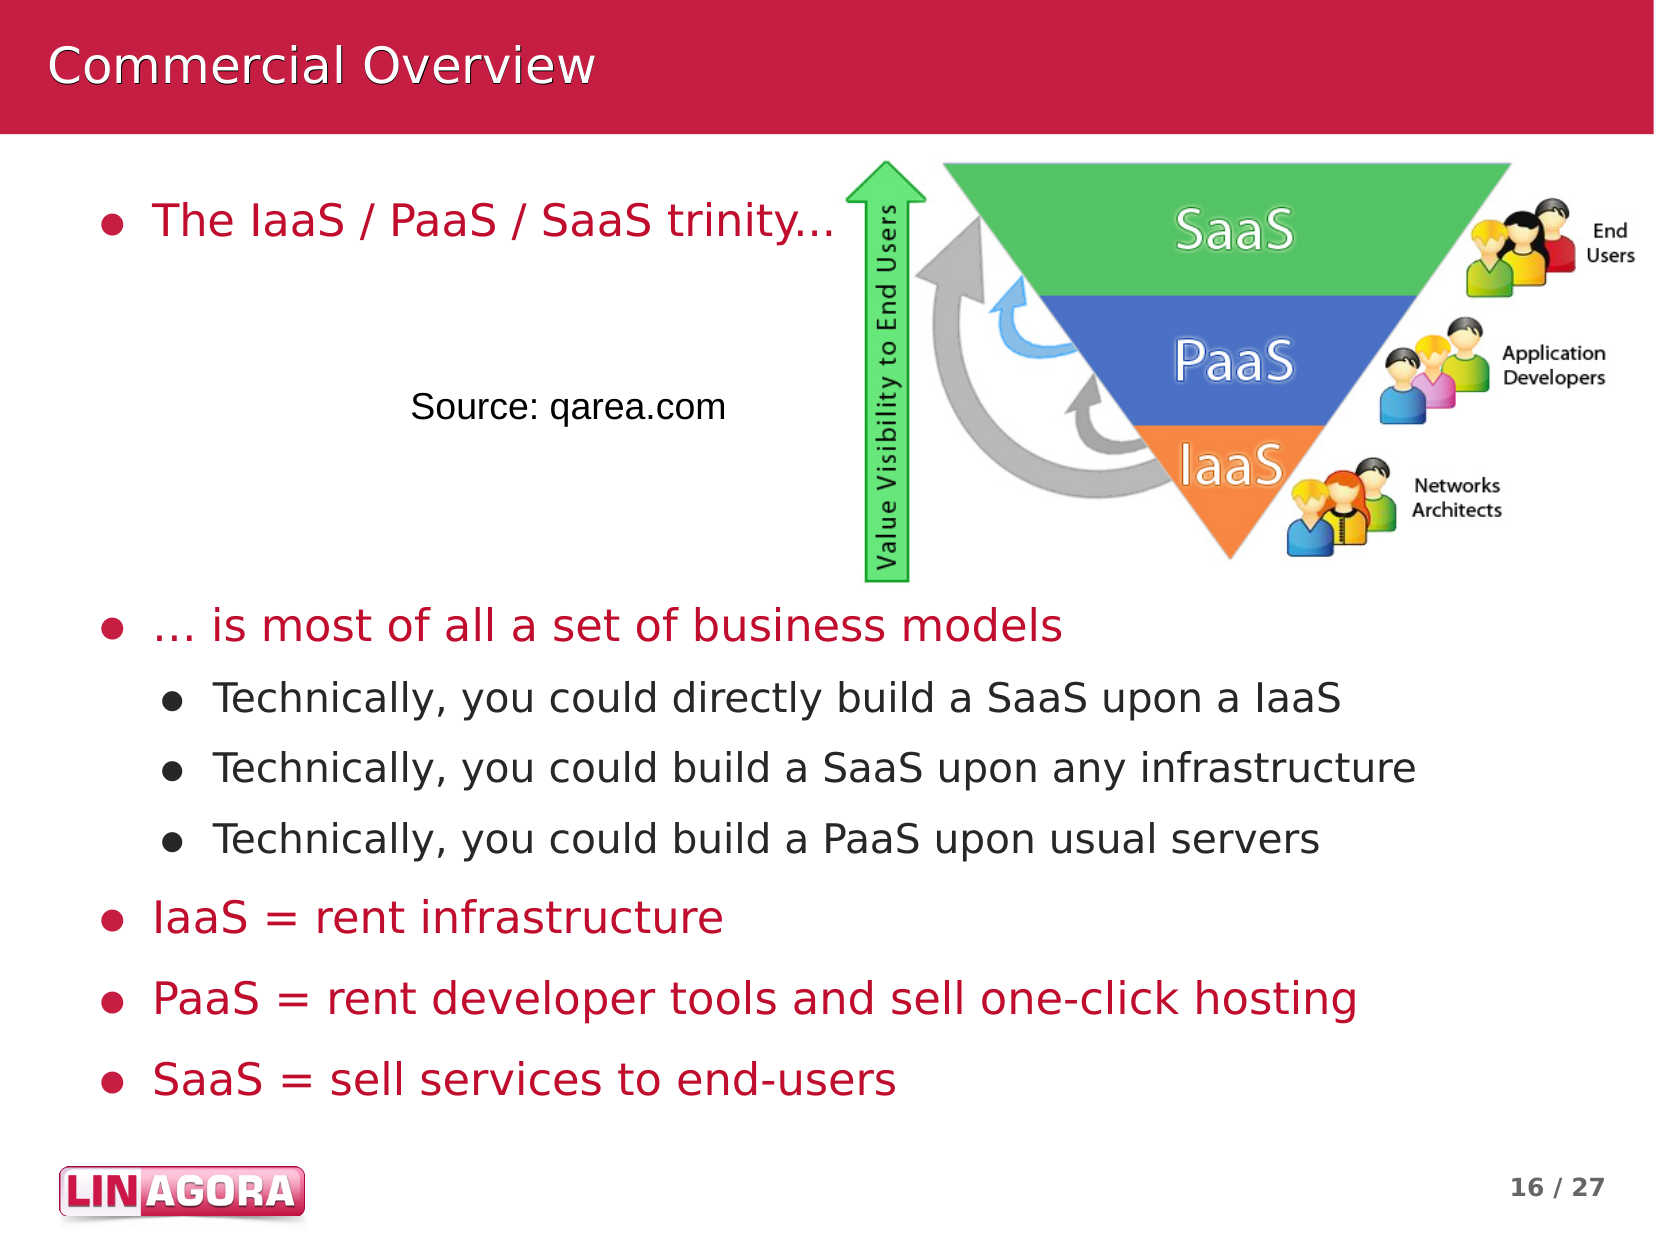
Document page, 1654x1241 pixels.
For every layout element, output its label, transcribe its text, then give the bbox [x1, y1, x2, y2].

picture [838, 153, 1642, 589]
text_box Source: qarea.com [395, 377, 742, 435]
title Commercial Overview [47, 7, 1624, 126]
list The IaaS / PaaS / SaaS trinity... … is most of all a set of business models Technically, you could directly build a SaaS upon a IaaS Technically, you could build a SaaS upon any infrastructure Technically, you could build a PaaS upon usual servers IaaS = rent infrastructure PaaS = rent developer tools and sell one-click hosting SaaS = sell services to end-users [82, 194, 1630, 1111]
picture [59, 1166, 308, 1229]
